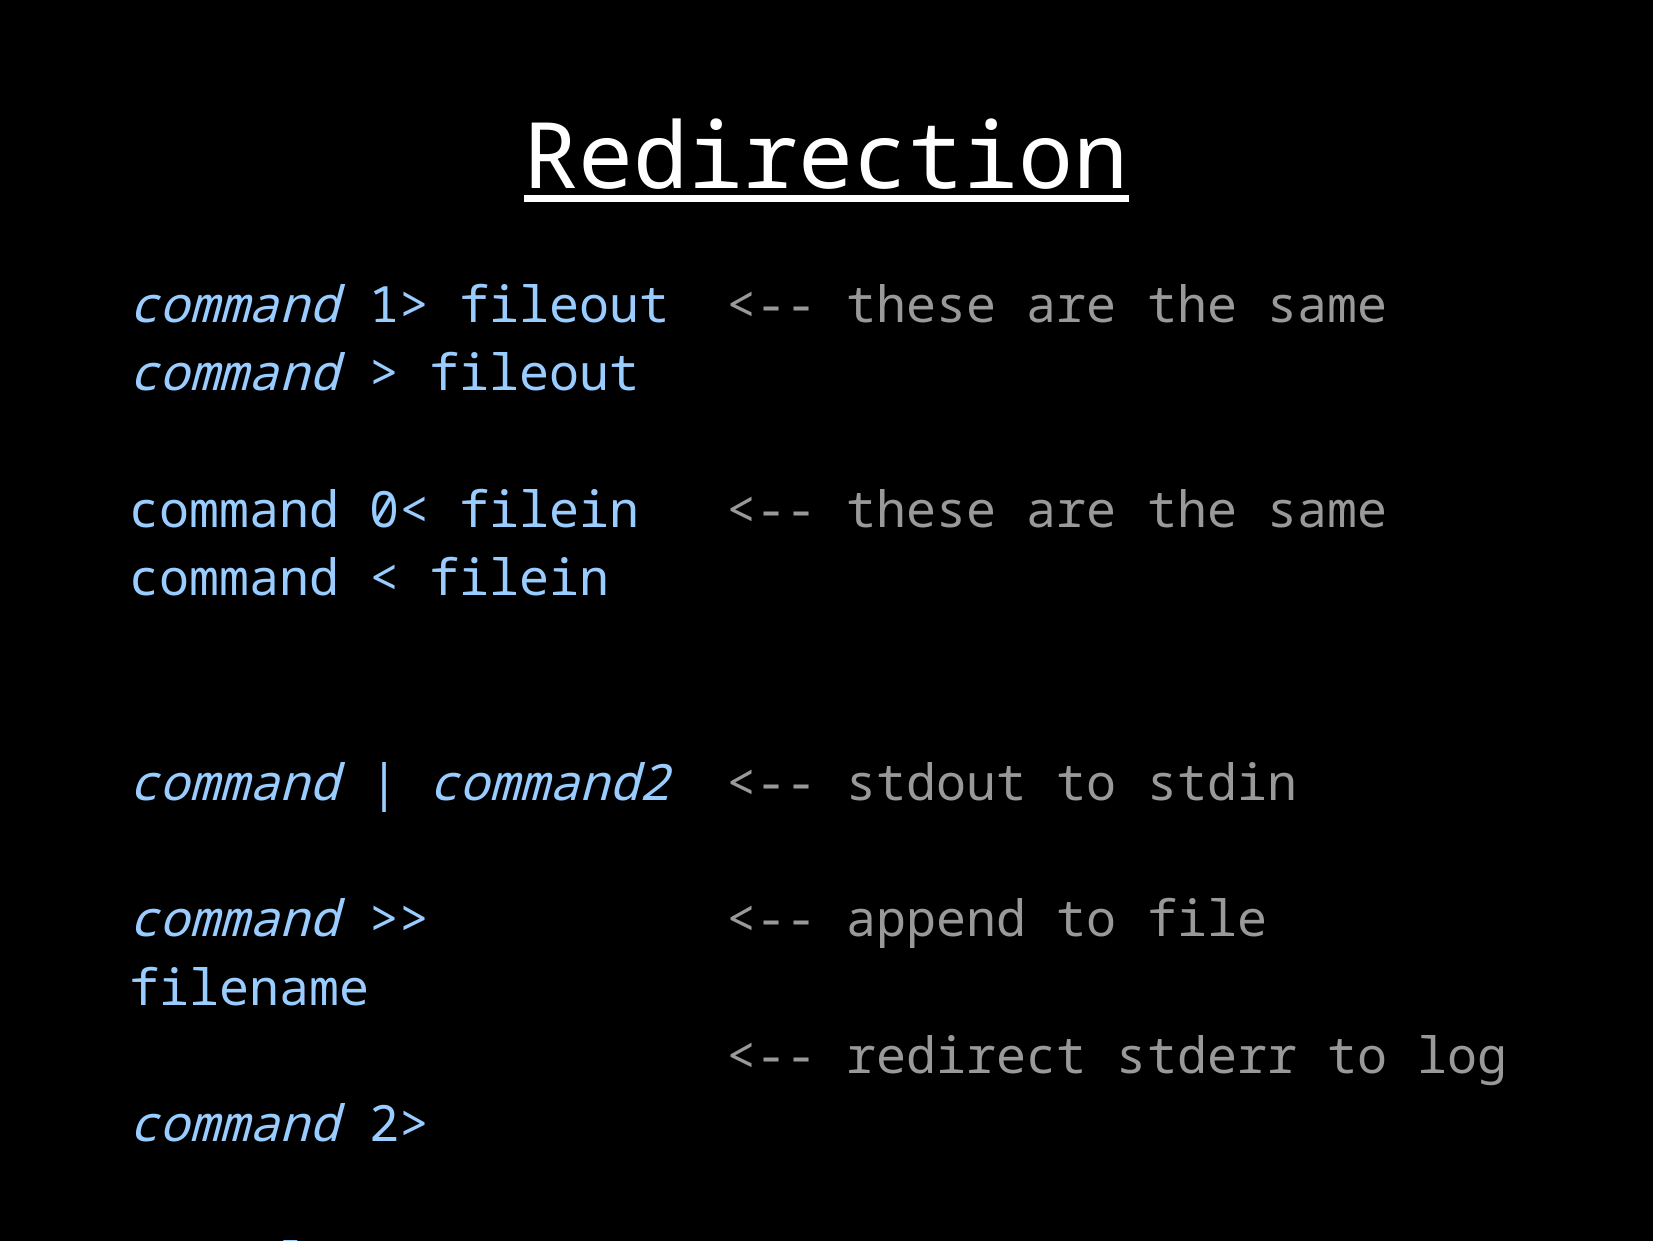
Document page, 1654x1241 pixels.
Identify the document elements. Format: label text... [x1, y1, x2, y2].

table_header <-- these are the same <-- these are the same <-- stdout to stdin <-- append to file <-- redirect stderr to log [712, 261, 1604, 1241]
title Redirection [82, 49, 1571, 257]
table_header command 1> fileout command > fileout command 0< filein command < filein command | command2 command >> filename command 2> errorlog [114, 261, 712, 1241]
